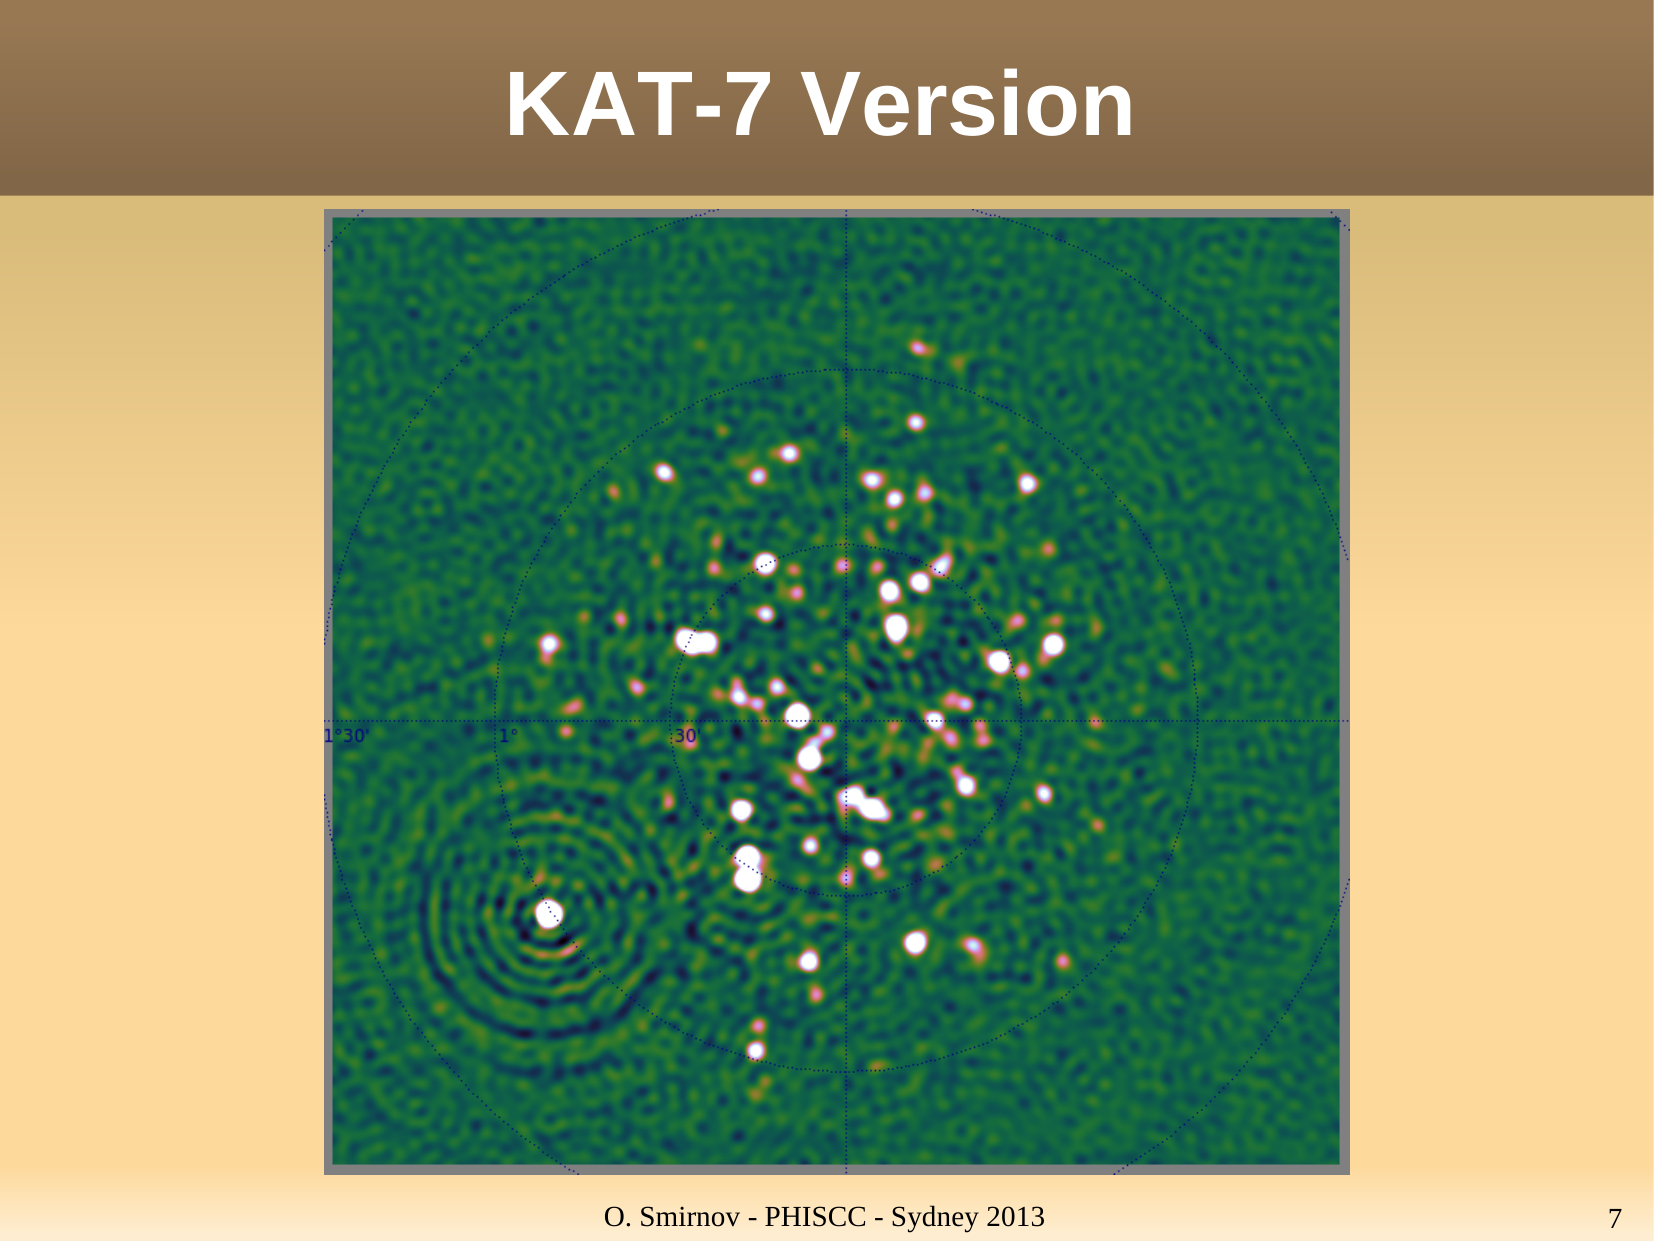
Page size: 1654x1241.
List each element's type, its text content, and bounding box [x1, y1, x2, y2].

picture [0, 0, 1654, 1241]
title KAT-7 Version [76, 0, 1565, 208]
